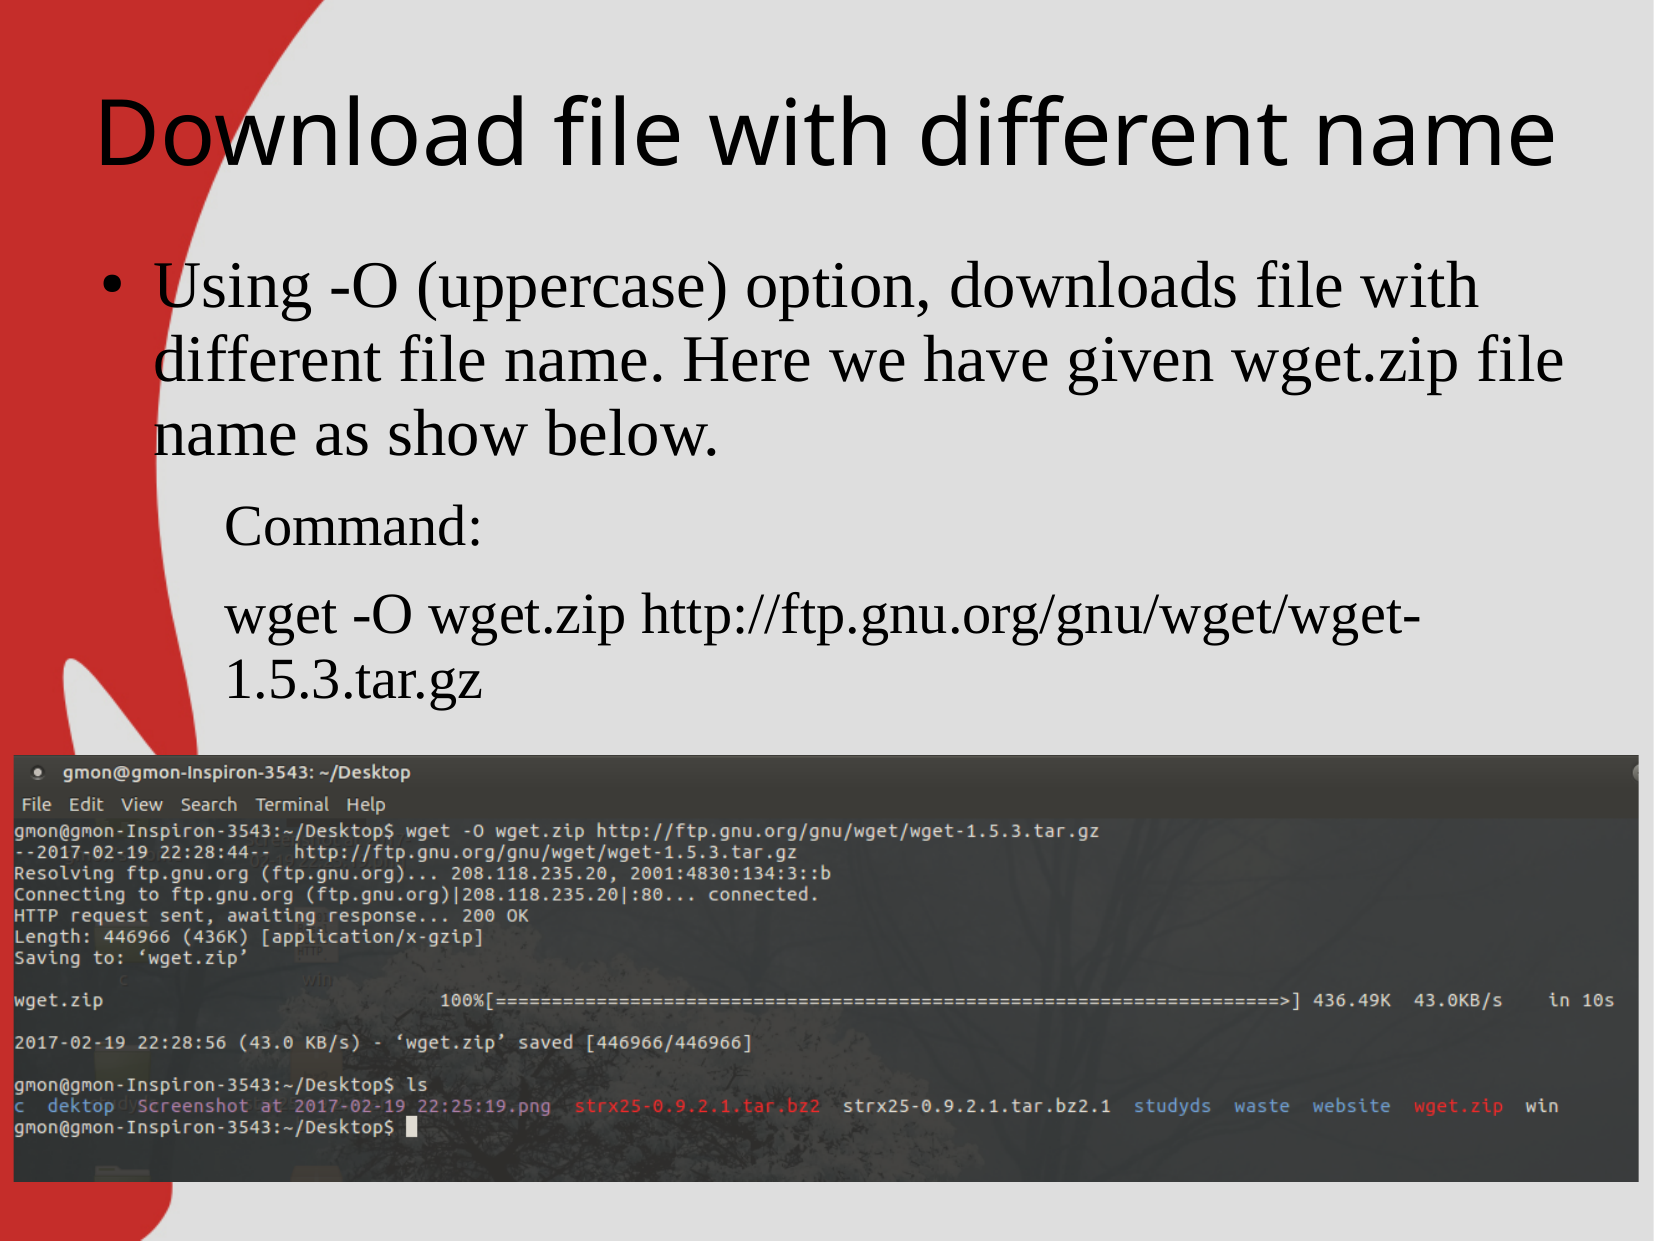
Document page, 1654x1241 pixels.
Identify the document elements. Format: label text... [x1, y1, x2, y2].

list Using -O (uppercase) option, downloads file with different file name. Here we have given wget.zip file name as show below. Command: wget -O wget.zip http://ftp.gnu.org/gnu/wget/wget-1.5.3.tar.gz [82, 248, 1571, 755]
picture [0, 0, 1654, 1241]
title Download file with different name [82, 12, 1571, 248]
